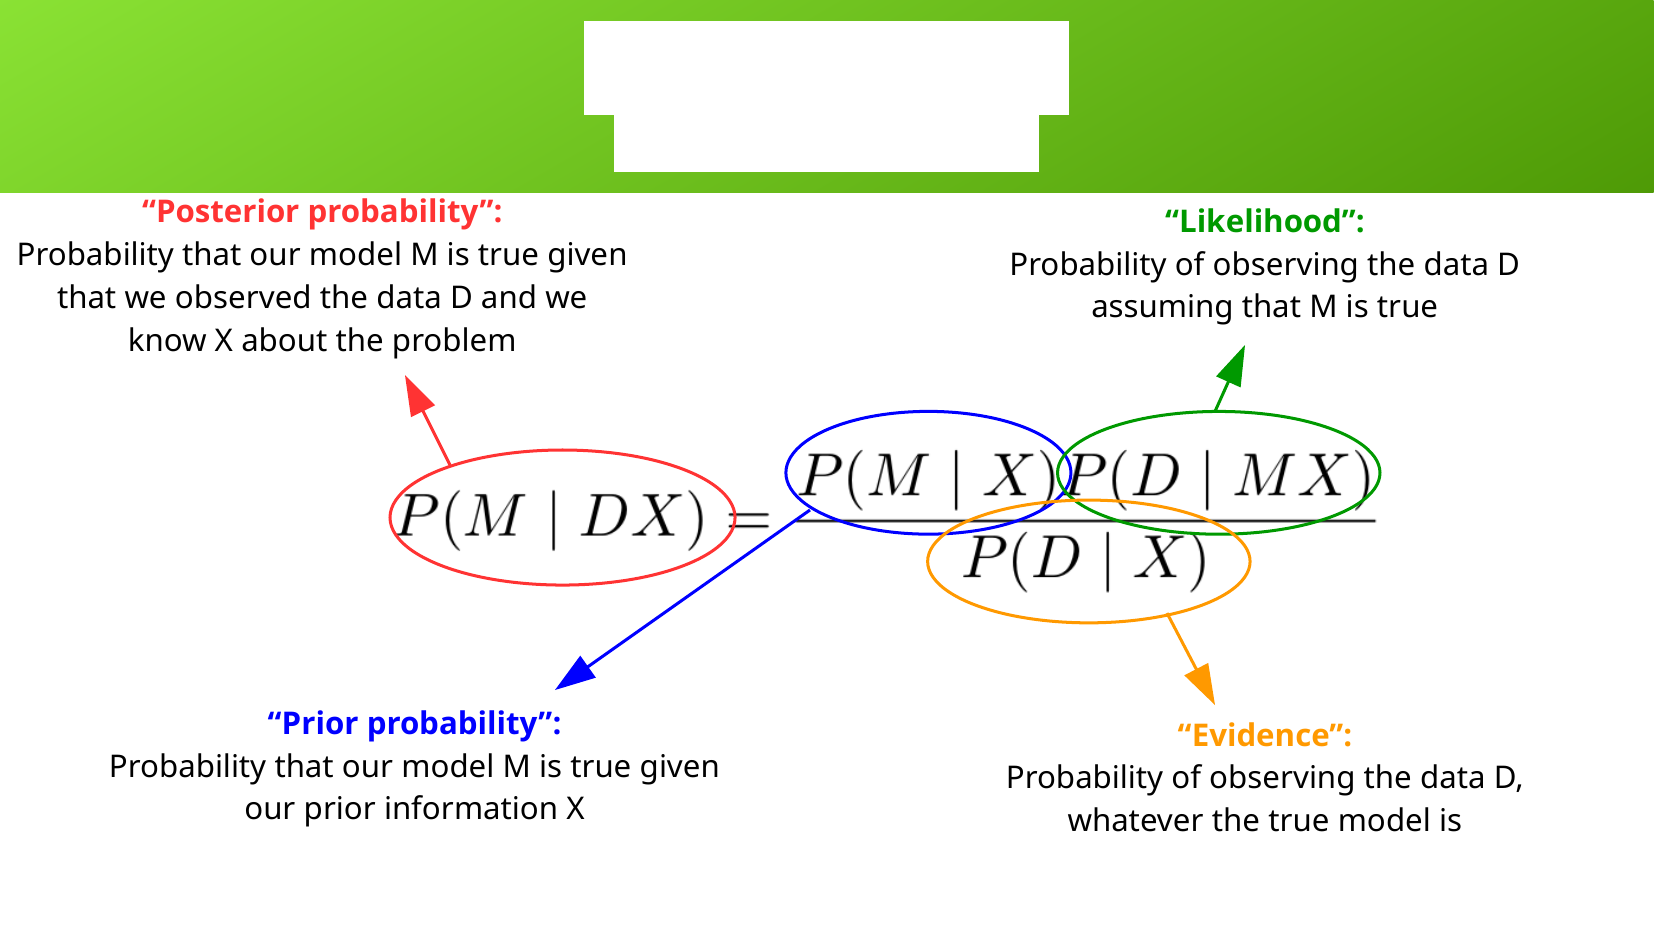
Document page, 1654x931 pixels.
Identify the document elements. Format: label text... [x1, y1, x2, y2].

text_box [390, 450, 736, 586]
title Bayes theorem for logical statements [0, 0, 1654, 193]
text_box [785, 411, 1381, 623]
text_box “Prior probability”: Probability that our model M is true given our prior information X [92, 682, 738, 848]
picture [1057, 492, 1072, 501]
text_box “Evidence”: Probability of observing the data D, whatever the true model is [942, 694, 1588, 860]
picture [350, 398, 1218, 646]
picture [1171, 398, 1476, 646]
text_box “Likelihood”: Probability of observing the data D assuming that M is true [942, 180, 1588, 346]
text_box “Posterior probability”: Probability that our model M is true given that we observed the data D and we know X about the problem [0, 174, 646, 376]
